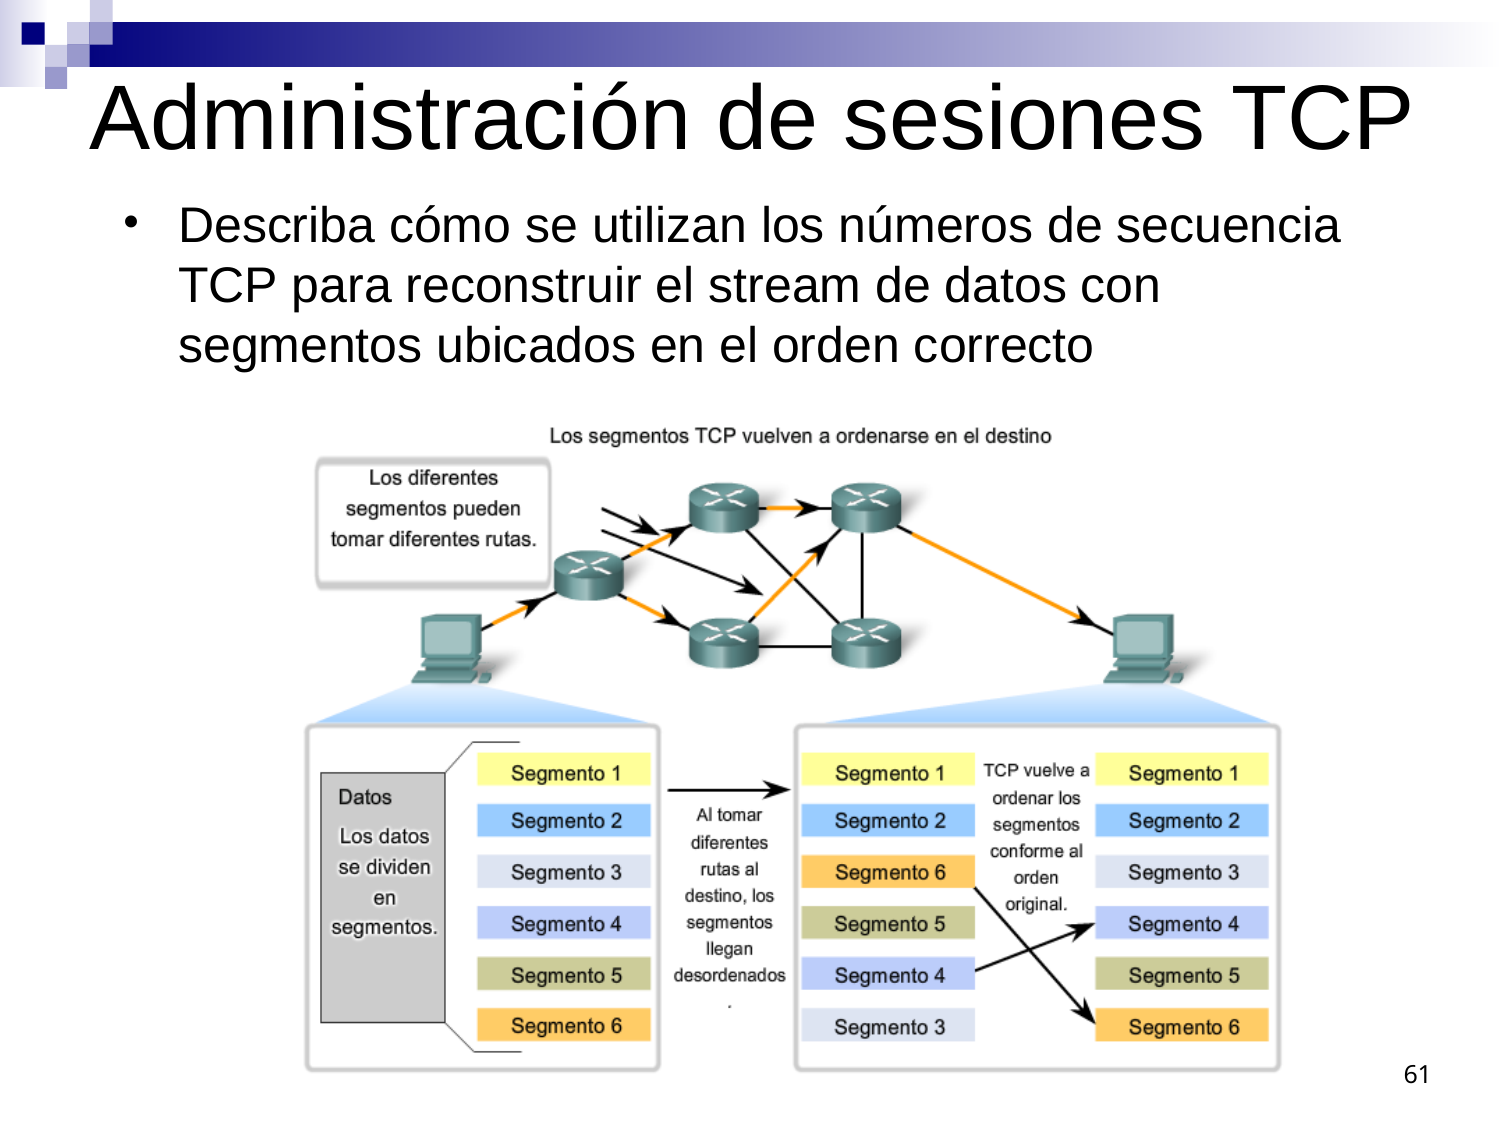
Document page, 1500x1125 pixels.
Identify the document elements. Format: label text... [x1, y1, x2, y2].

text_box <número> [1074, 1025, 1447, 1101]
text_box Administración de sesiones TCP [75, 0, 1500, 231]
text_box Describa cómo se utilizan los números de secuencia TCP para reconstruir el stream de datos con segmentos ubicados en el orden correcto [107, 184, 1411, 1018]
picture [294, 425, 1297, 1089]
